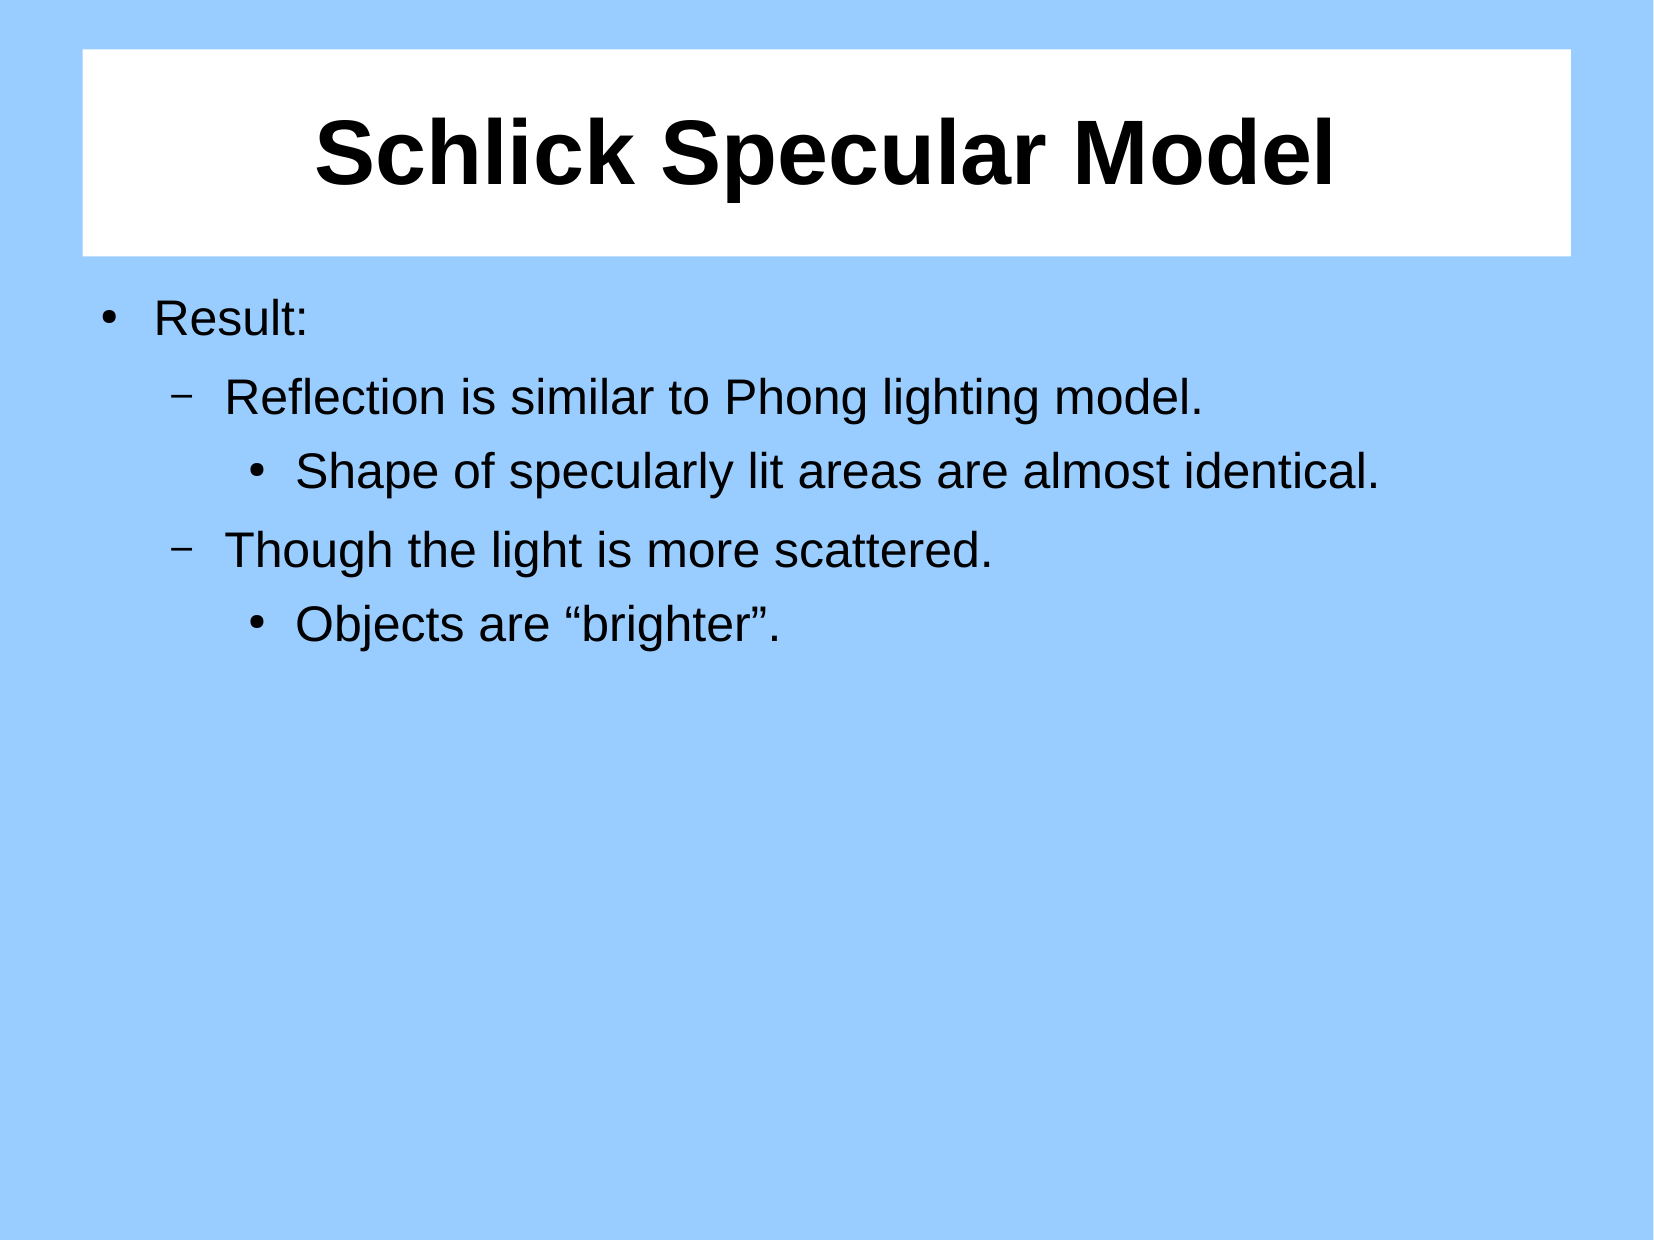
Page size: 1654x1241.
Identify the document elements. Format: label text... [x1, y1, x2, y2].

title Schlick Specular Model [82, 49, 1571, 257]
list Result: Reflection is similar to Phong lighting model. Shape of specularly lit areas are almost identical. Though the light is more scattered. Objects are “brighter”. [82, 290, 1571, 1170]
